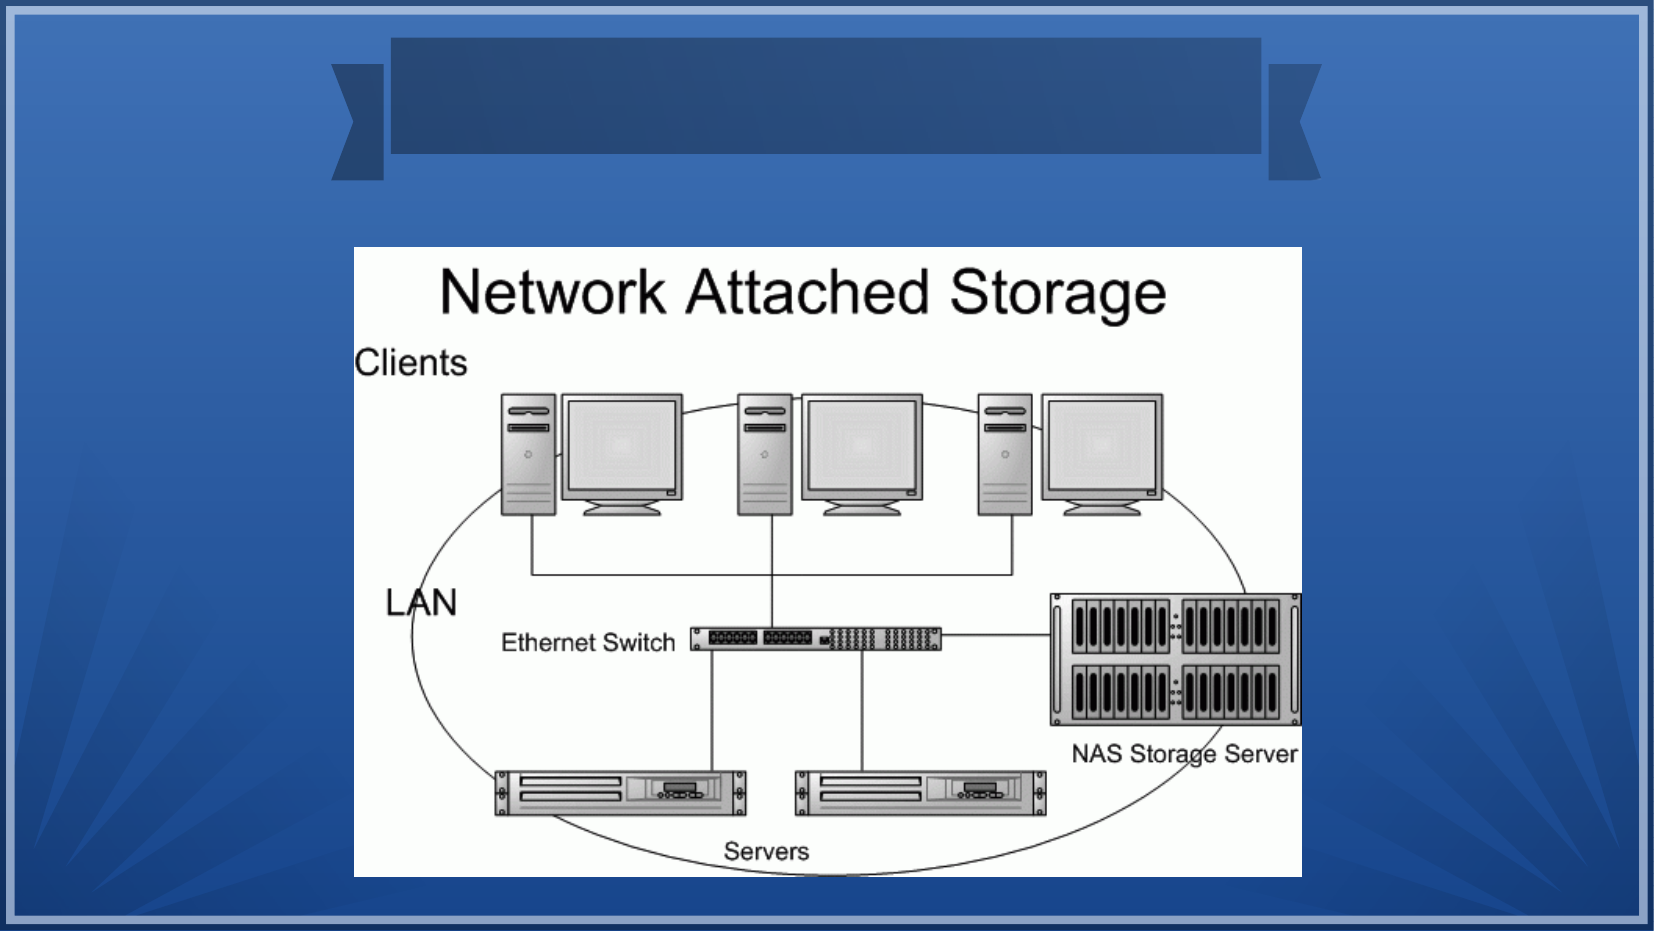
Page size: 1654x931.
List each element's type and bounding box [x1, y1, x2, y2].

picture [354, 247, 1302, 877]
